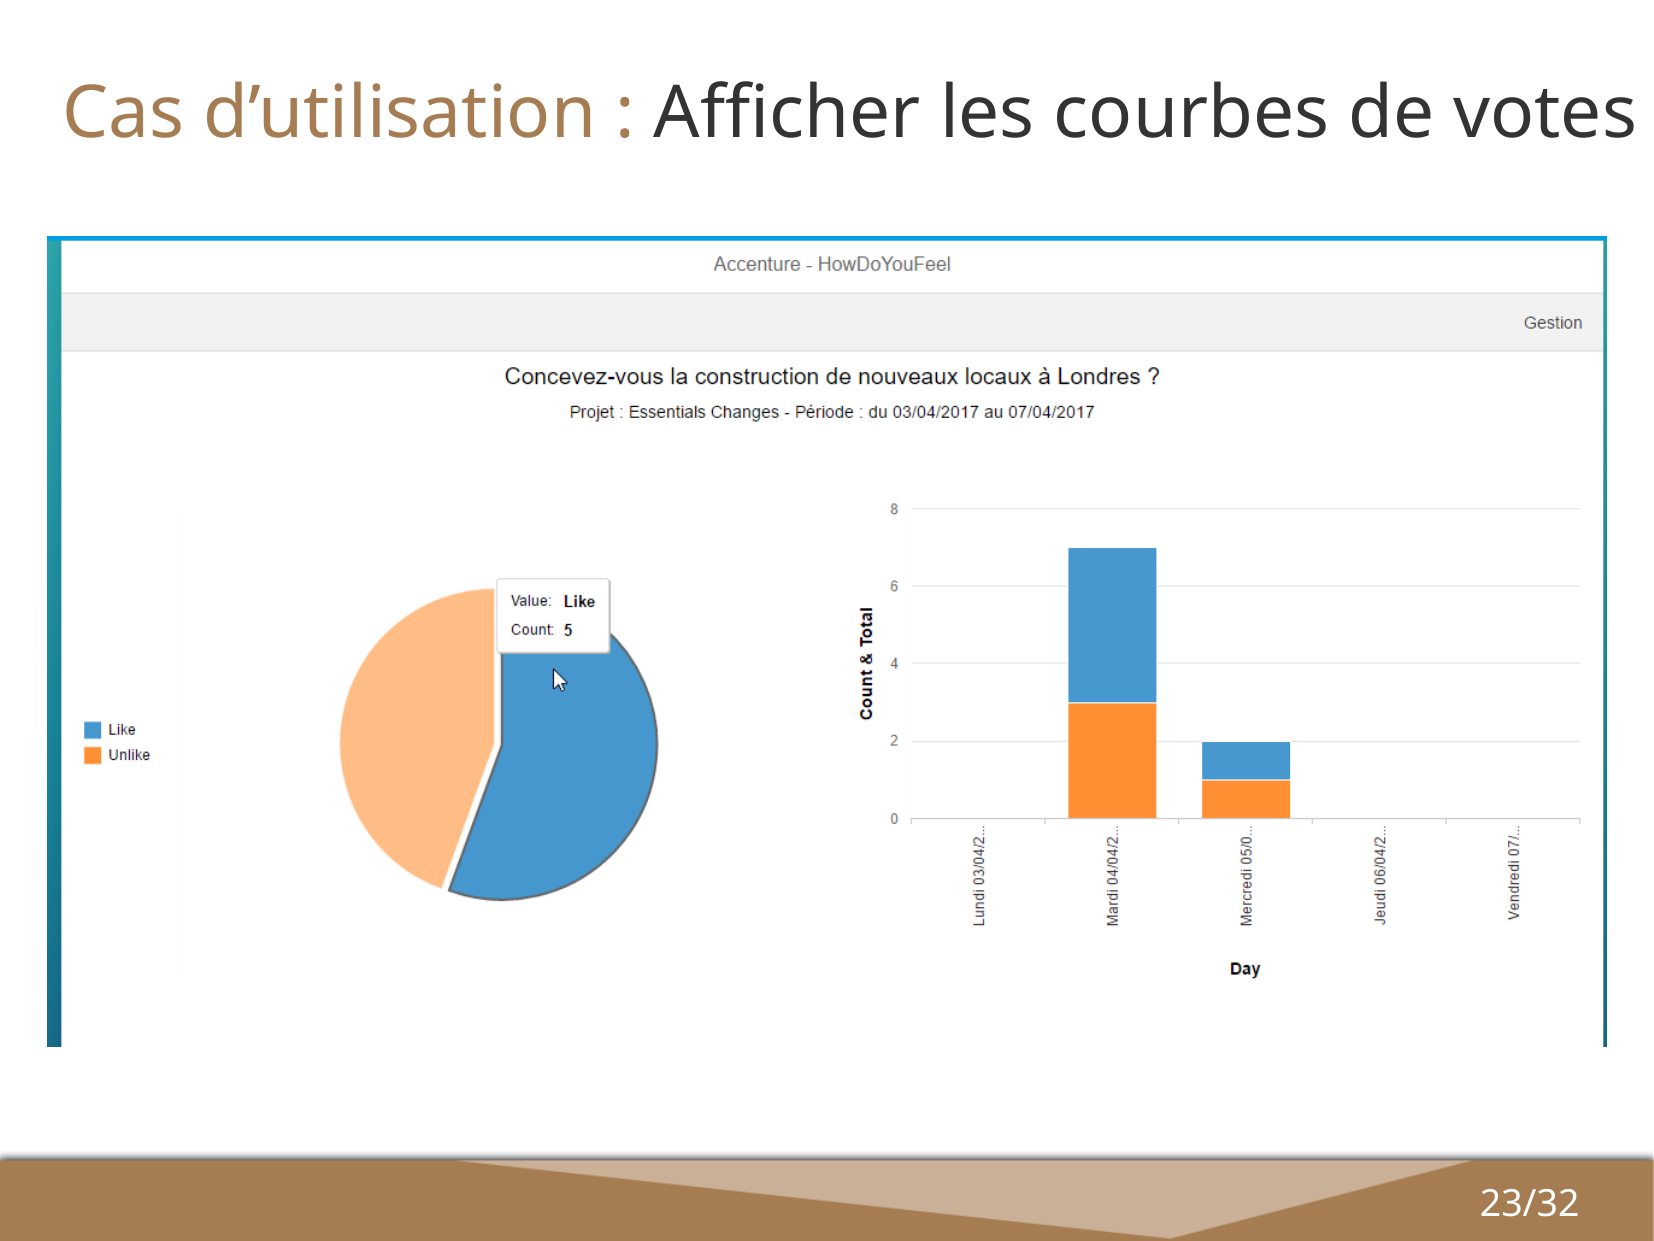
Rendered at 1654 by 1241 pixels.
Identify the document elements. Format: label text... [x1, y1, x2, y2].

picture [0, 0, 1654, 1241]
text_box <numéro>/32 [1479, 1169, 1654, 1233]
text_box Cas d’utilisation : Afficher les courbes de votes [47, 59, 1413, 158]
